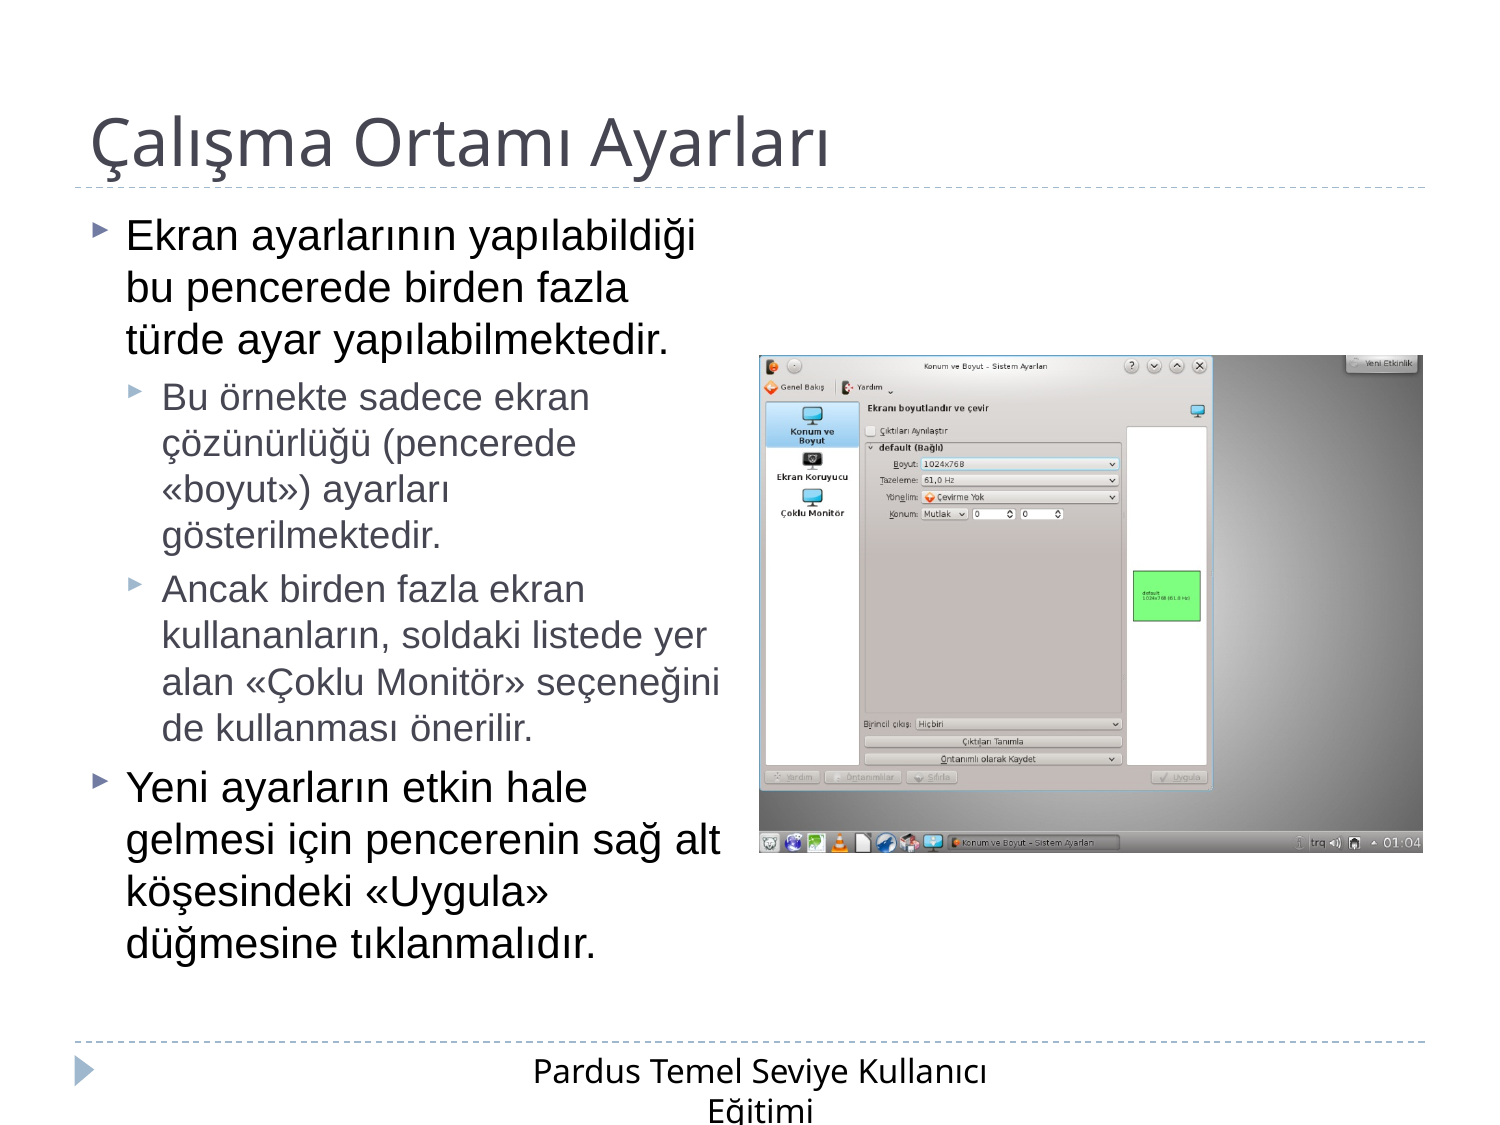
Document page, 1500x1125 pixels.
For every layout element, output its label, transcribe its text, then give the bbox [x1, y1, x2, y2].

list Ekran ayarlarının yapılabildiği bu pencerede birden fazla türde ayar yapılabilmektedir. Bu örnekte sadece ekran çözünürlüğü (pencerede «boyut») ayarları gösterilmektedir. Ancak birden fazla ekran kullananların, soldaki listede yer alan «Çoklu Monitör» seçeneğini de kullanması önerilir. Yeni ayarların etkin hale gelmesi için pencerenin sağ alt köşesindeki «Uygula» düğmesine tıklanmalıdır. [75, 200, 738, 1010]
title Çalışma Ortamı Ayarları [75, 37, 1425, 188]
picture [759, 355, 1423, 853]
